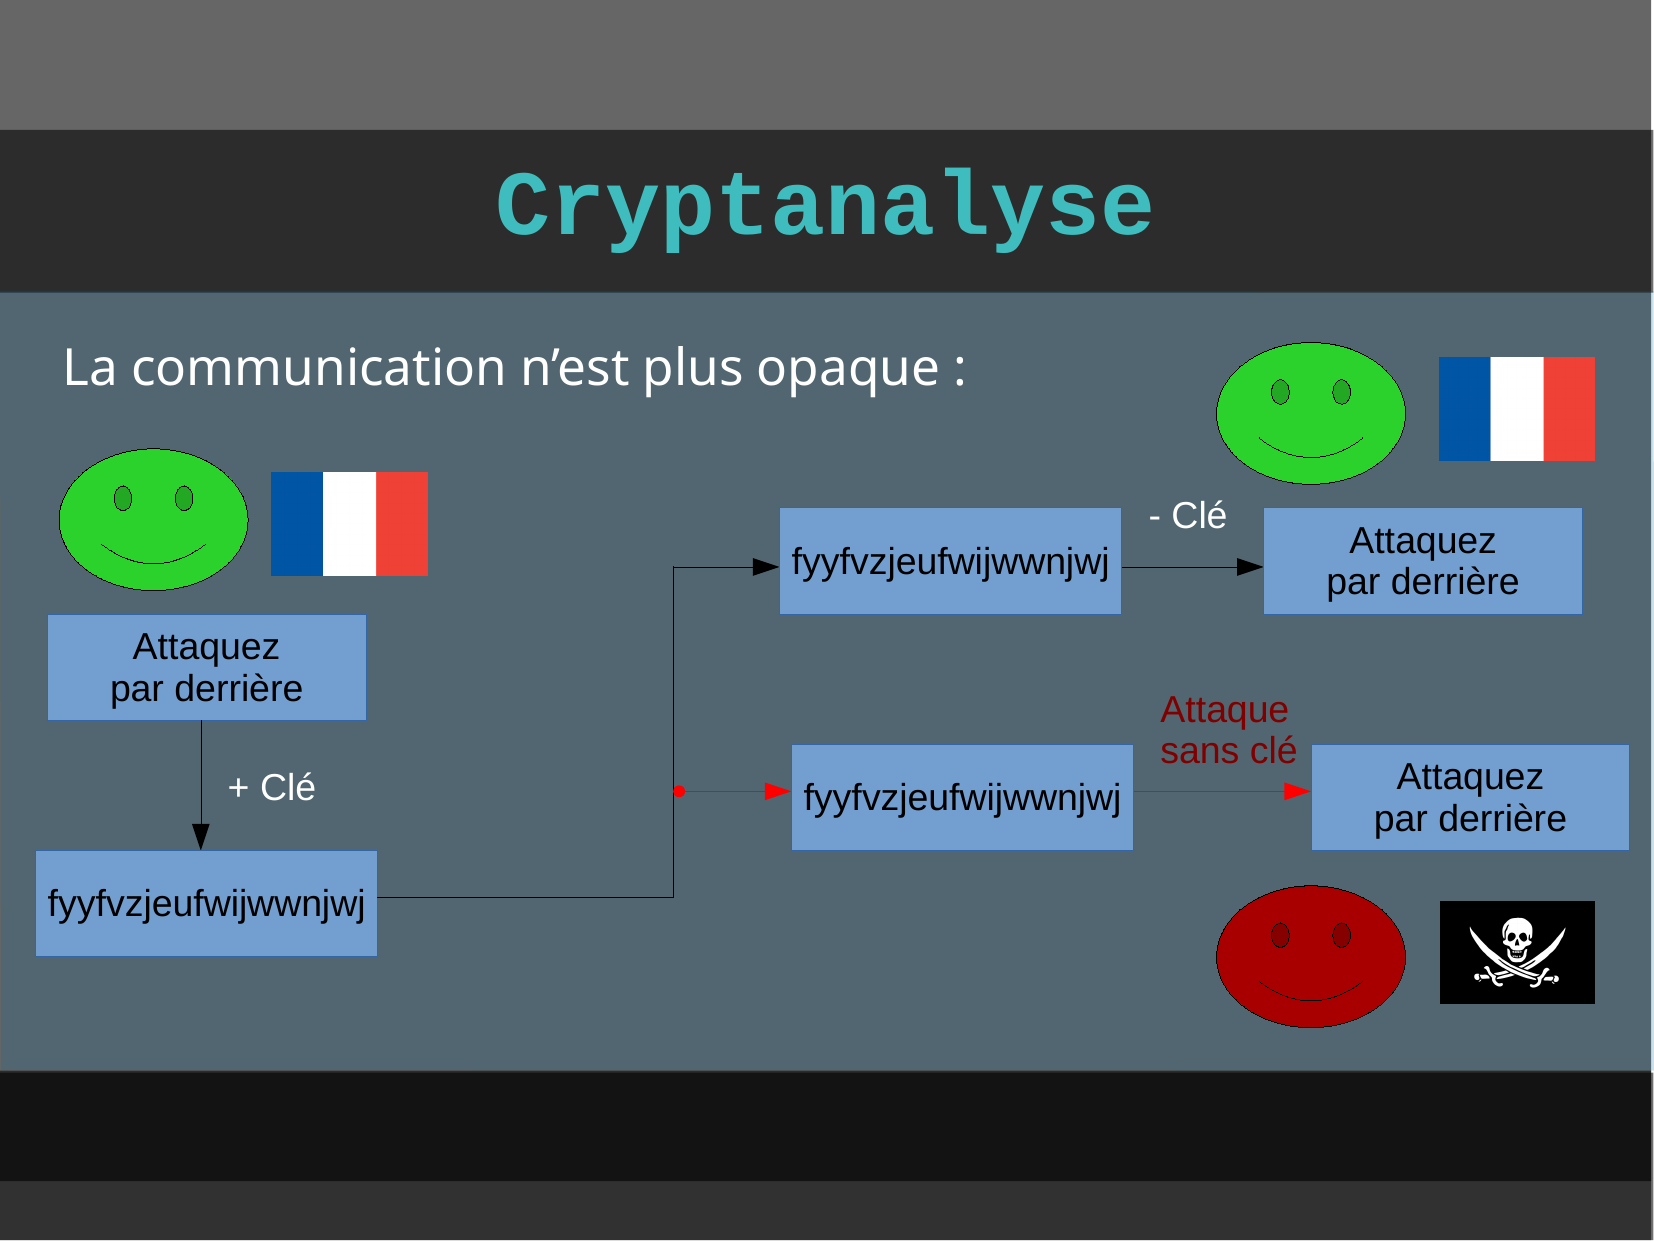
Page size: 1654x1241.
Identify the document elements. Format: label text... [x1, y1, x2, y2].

text_box Attaquez par derrière [1311, 744, 1630, 851]
text_box [0, 0, 1654, 1241]
text_box + Clé [212, 758, 355, 816]
title Cryptanalyse [110, 106, 1540, 291]
text_box fyyfvzjeufwijwwnjwj [779, 507, 1122, 615]
list La communication n’est plus opaque : [0, 330, 1052, 402]
text_box Attaquez par derrière [1263, 507, 1583, 615]
picture [1439, 357, 1595, 461]
text_box fyyfvzjeufwijwwnjwj [791, 744, 1134, 851]
text_box Attaquez par derrière [47, 614, 367, 721]
picture [271, 472, 428, 576]
text_box Attaque sans clé [1145, 680, 1325, 780]
text_box fyyfvzjeufwijwwnjwj [35, 850, 378, 957]
text_box - Clé [1133, 486, 1252, 544]
picture [1440, 901, 1595, 1004]
